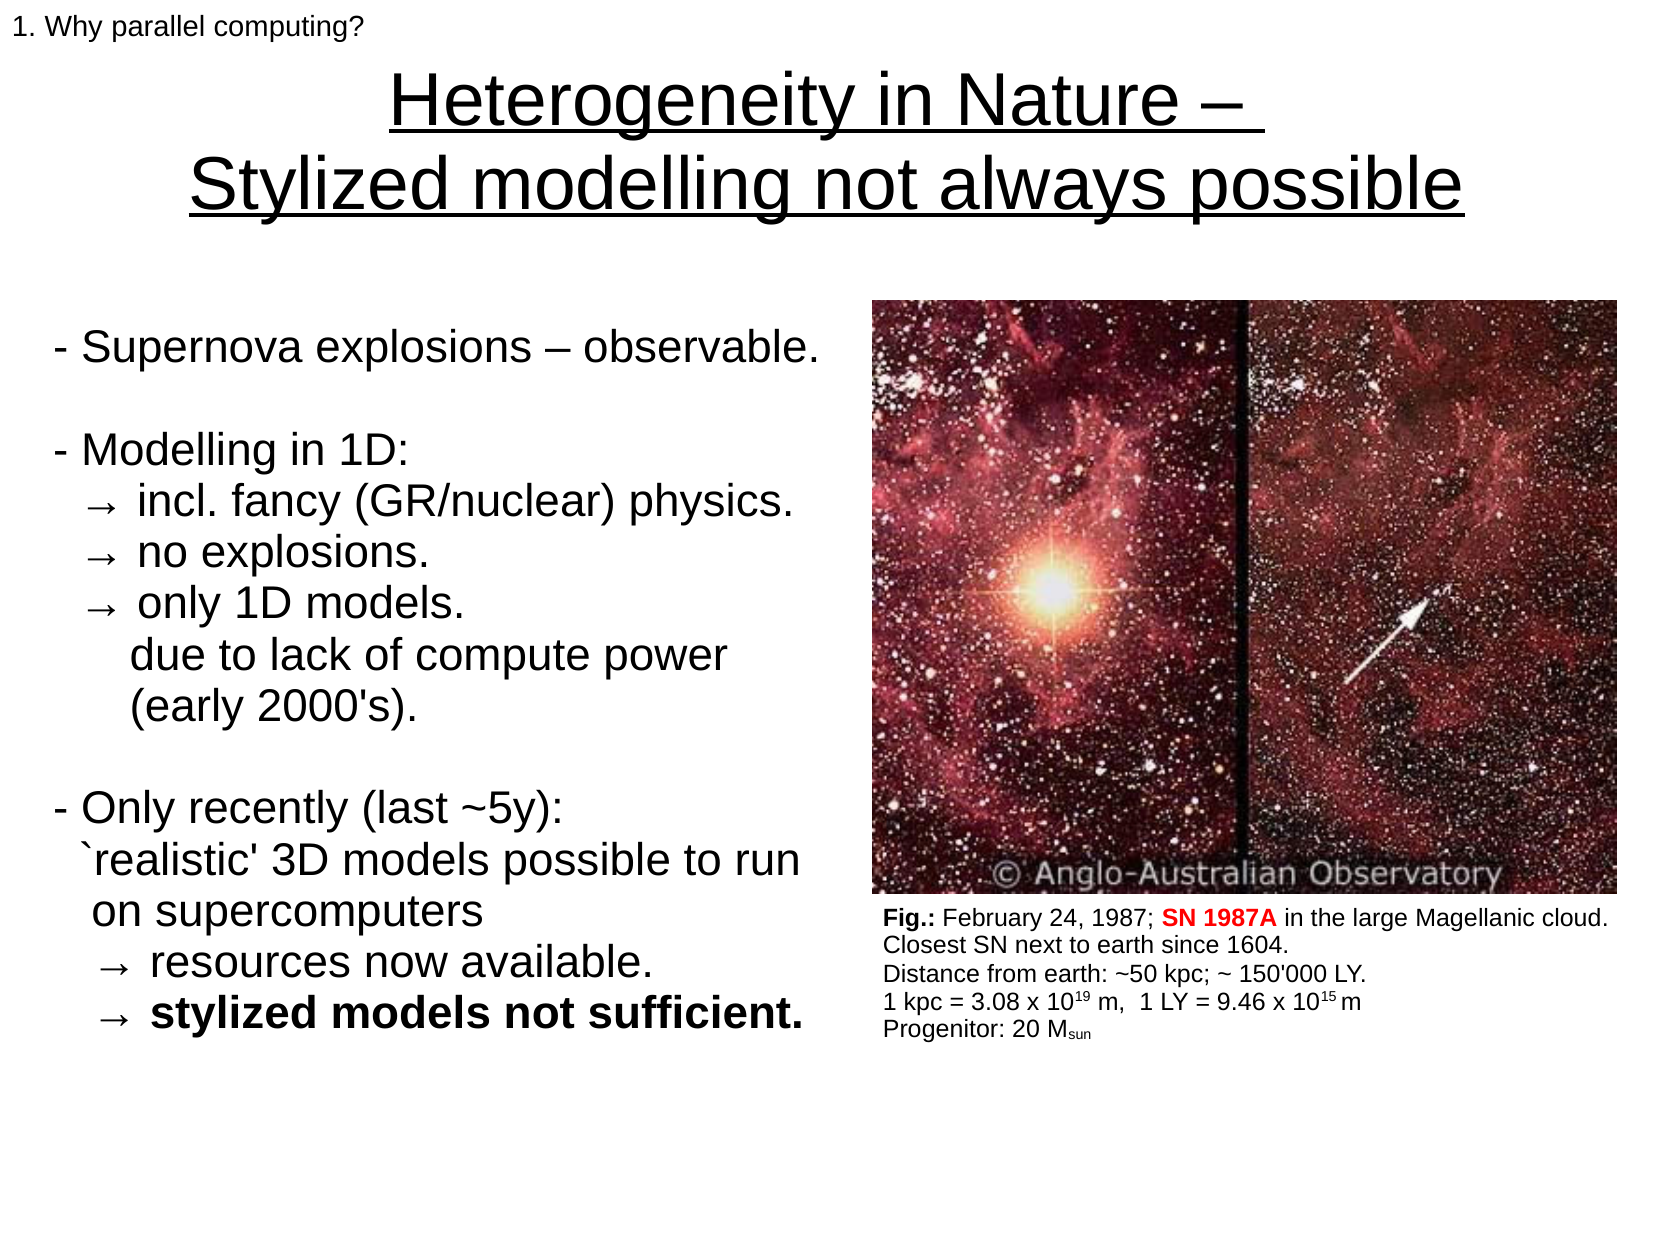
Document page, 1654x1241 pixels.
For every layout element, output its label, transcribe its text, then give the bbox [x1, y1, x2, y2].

title Heterogeneity in Nature – Stylized modelling not always possible [82, 37, 1571, 245]
text_box 1. Why parallel computing? [11, 8, 815, 44]
subtitle - Supernova explosions – observable. - Modelling in 1D: → incl. fancy (GR/nuclear) physics. → no explosions. → only 1D models. due to lack of compute power (early 2000's). - Only recently (last ~5y): `realistic' 3D models possible to run on supercomputers → resources now available. → stylized models not sufficient. [53, 303, 885, 1108]
text_box Fig.: February 24, 1987; SN 1987A in the large Magellanic cloud. Closest SN next to earth since 1604. Distance from earth: ~50 kpc; ~ 150'000 LY. 1 kpc = 3.08 x 1019 m, 1 LY = 9.46 x 1015 m Progenitor: 20 Msun [868, 895, 1654, 1122]
picture [872, 300, 1617, 894]
text_box [84, 501, 114, 601]
